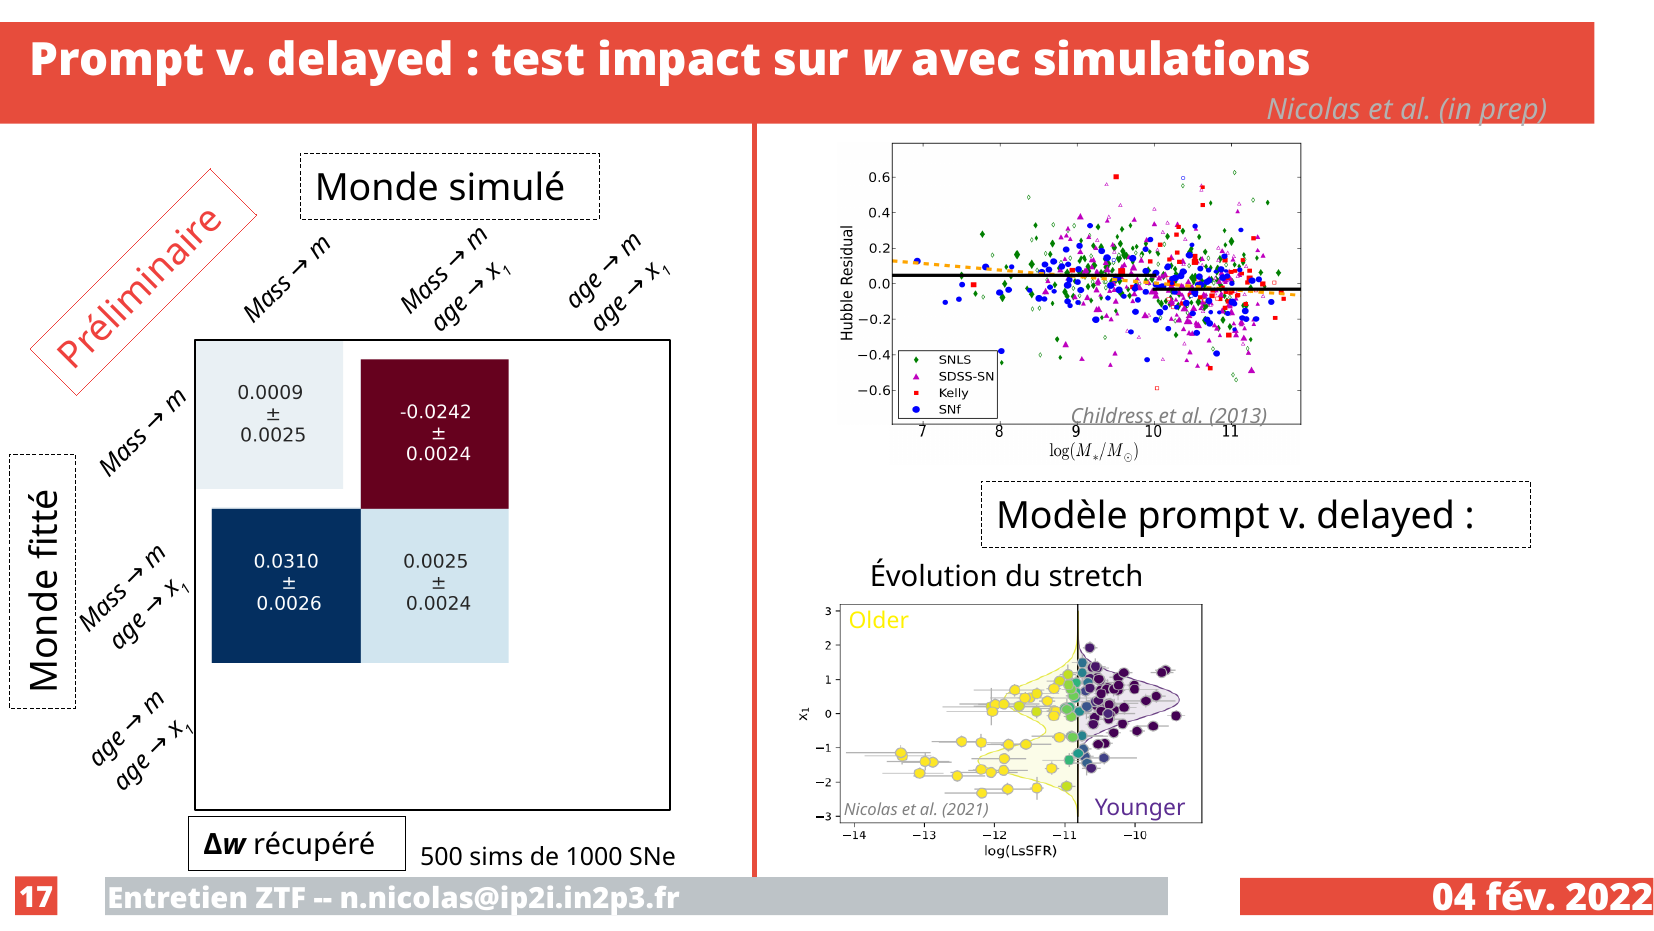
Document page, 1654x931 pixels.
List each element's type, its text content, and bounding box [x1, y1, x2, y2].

text_box 500 sims de 1000 SNe [405, 831, 721, 877]
text_box age → m age → x1 [58, 660, 194, 817]
text_box Nicolas et al. (2021) [829, 790, 1036, 826]
text_box Modèle prompt v. delayed : [981, 481, 1531, 540]
picture [788, 596, 1210, 867]
text_box Mass → m age → x1 [68, 513, 194, 681]
picture [837, 142, 1303, 465]
text_box Older [833, 596, 931, 639]
text_box Monde simulé [300, 153, 600, 212]
text_box Δw récupéré [188, 816, 406, 871]
text_box Nicolas et al. (in prep) [1251, 81, 1606, 131]
text_box Childress et al. (2013) [1055, 393, 1316, 433]
text_box Préliminaire [30, 168, 252, 391]
text_box Younger [1080, 783, 1202, 826]
title Prompt v. delayed : test impact sur w avec simulations [29, 21, 1516, 89]
text_box Mass → m [69, 359, 194, 502]
text_box Mass → m age → x1 [369, 212, 541, 339]
text_box [194, 339, 671, 810]
text_box Mass → m [213, 212, 356, 339]
text_box Monde fitté [9, 454, 68, 709]
text_box Évolution du stretch [855, 547, 1186, 596]
text_box age → m age → x1 [535, 201, 692, 339]
